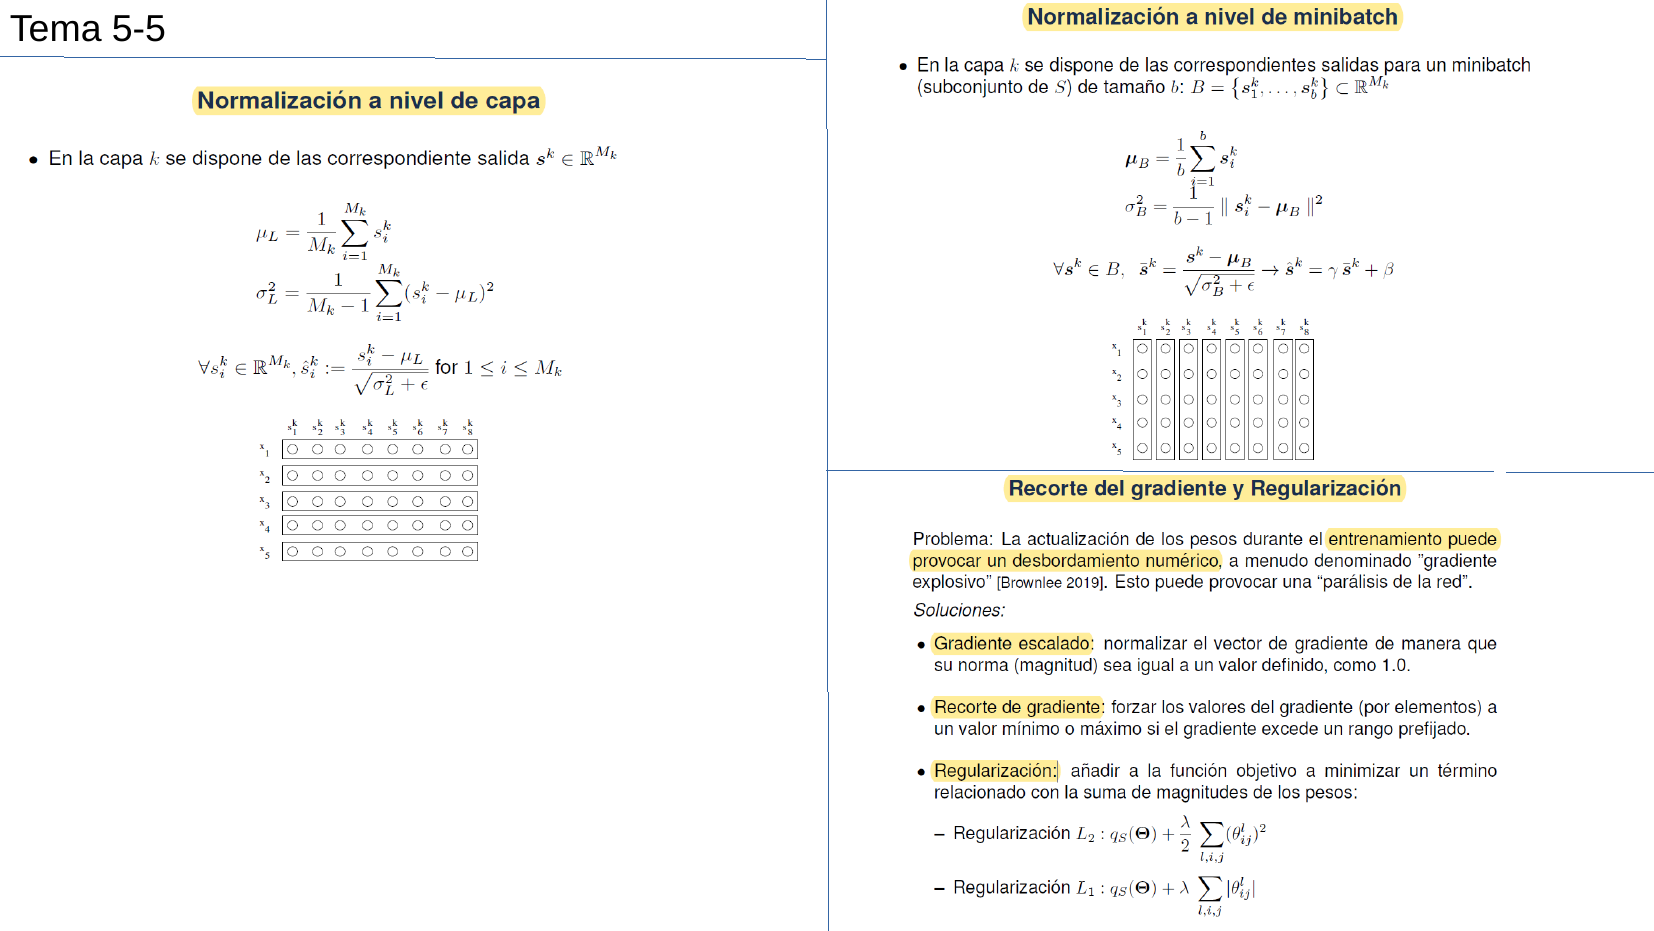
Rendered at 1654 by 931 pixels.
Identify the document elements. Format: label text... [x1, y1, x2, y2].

picture [901, 472, 1506, 917]
picture [29, 83, 621, 566]
picture [885, 0, 1536, 461]
text_box Tema 5-5 [0, 0, 181, 57]
